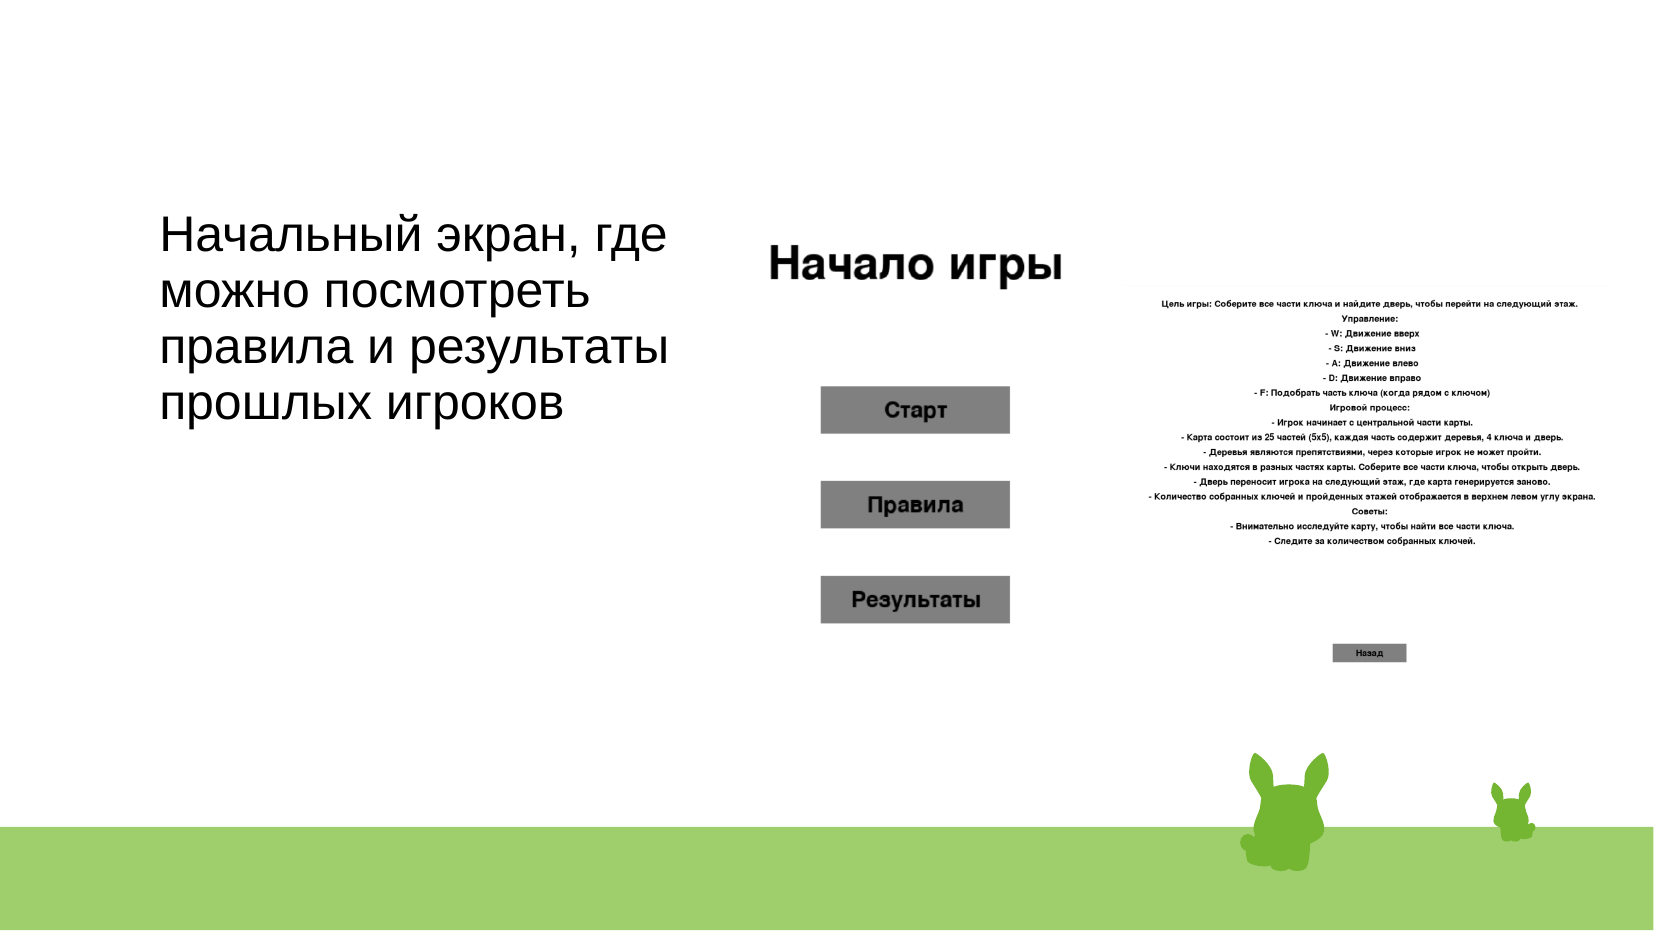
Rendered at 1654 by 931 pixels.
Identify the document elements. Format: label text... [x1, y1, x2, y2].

list Начальный экран, где можно посмотреть правила и результаты прошлых игроков [88, 206, 709, 739]
picture [738, 204, 1108, 680]
picture [1122, 285, 1610, 680]
